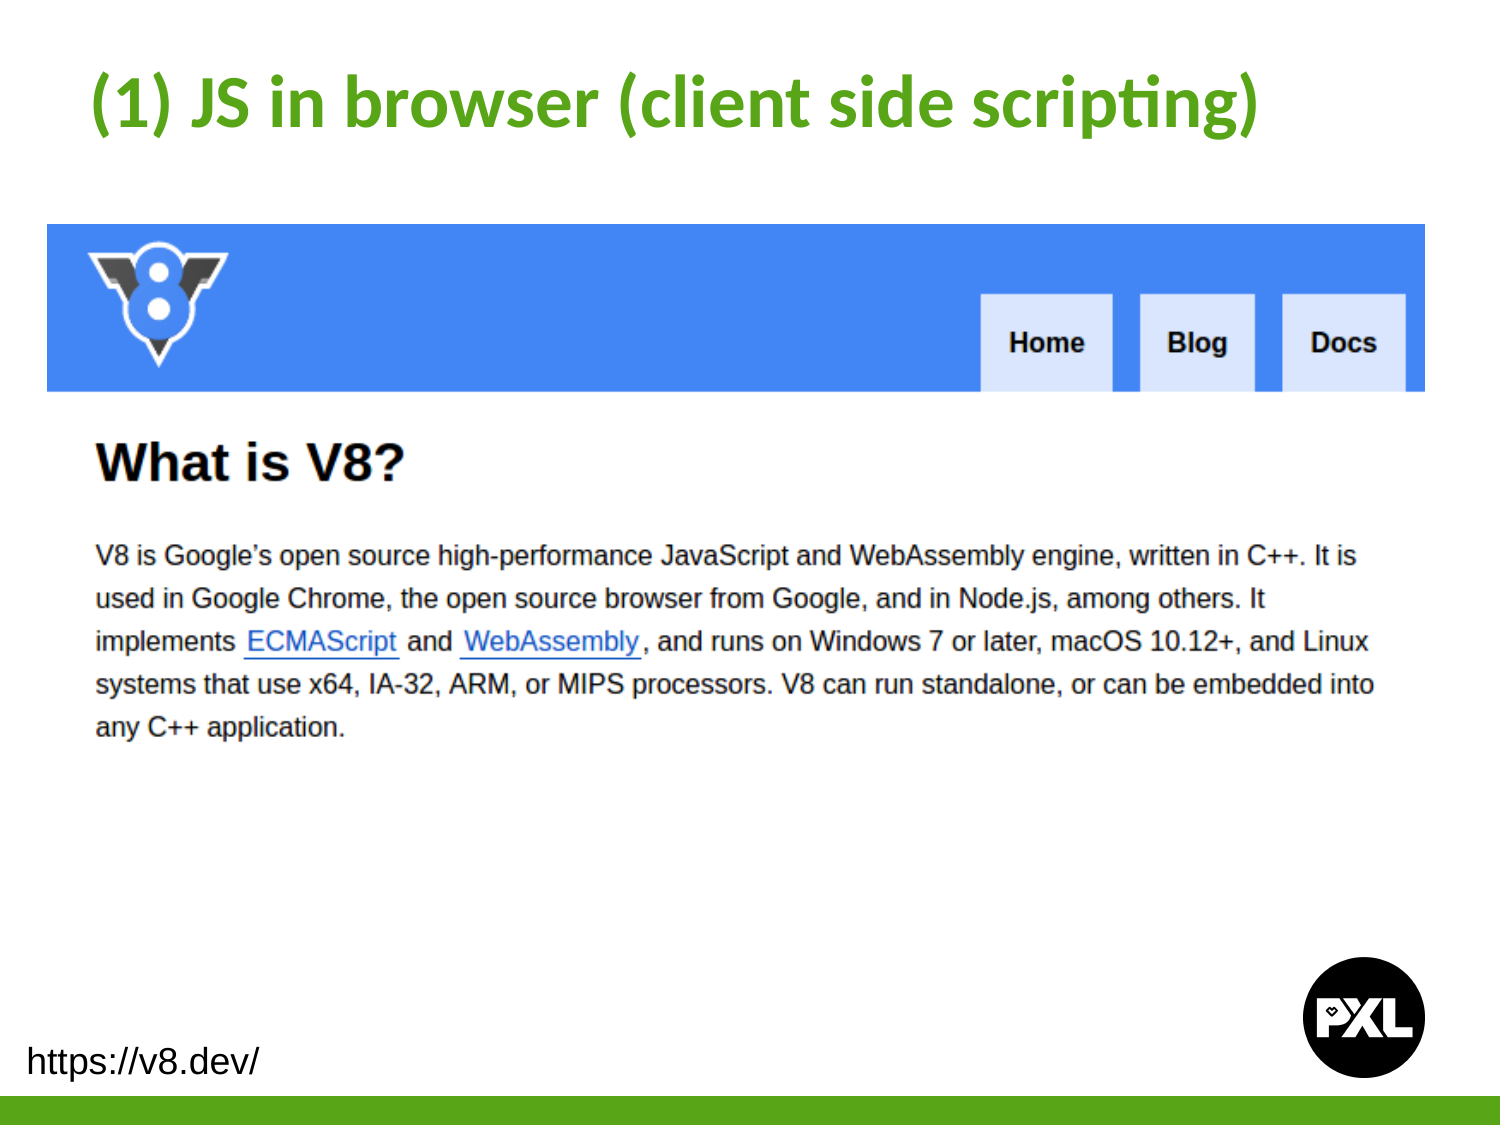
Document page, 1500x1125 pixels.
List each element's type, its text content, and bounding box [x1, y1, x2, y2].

picture [1303, 957, 1425, 1078]
text_box (1) JS in browser (client side scripting) [75, 45, 1425, 224]
text_box https://v8.dev/ [11, 1029, 275, 1087]
picture [47, 224, 1425, 761]
